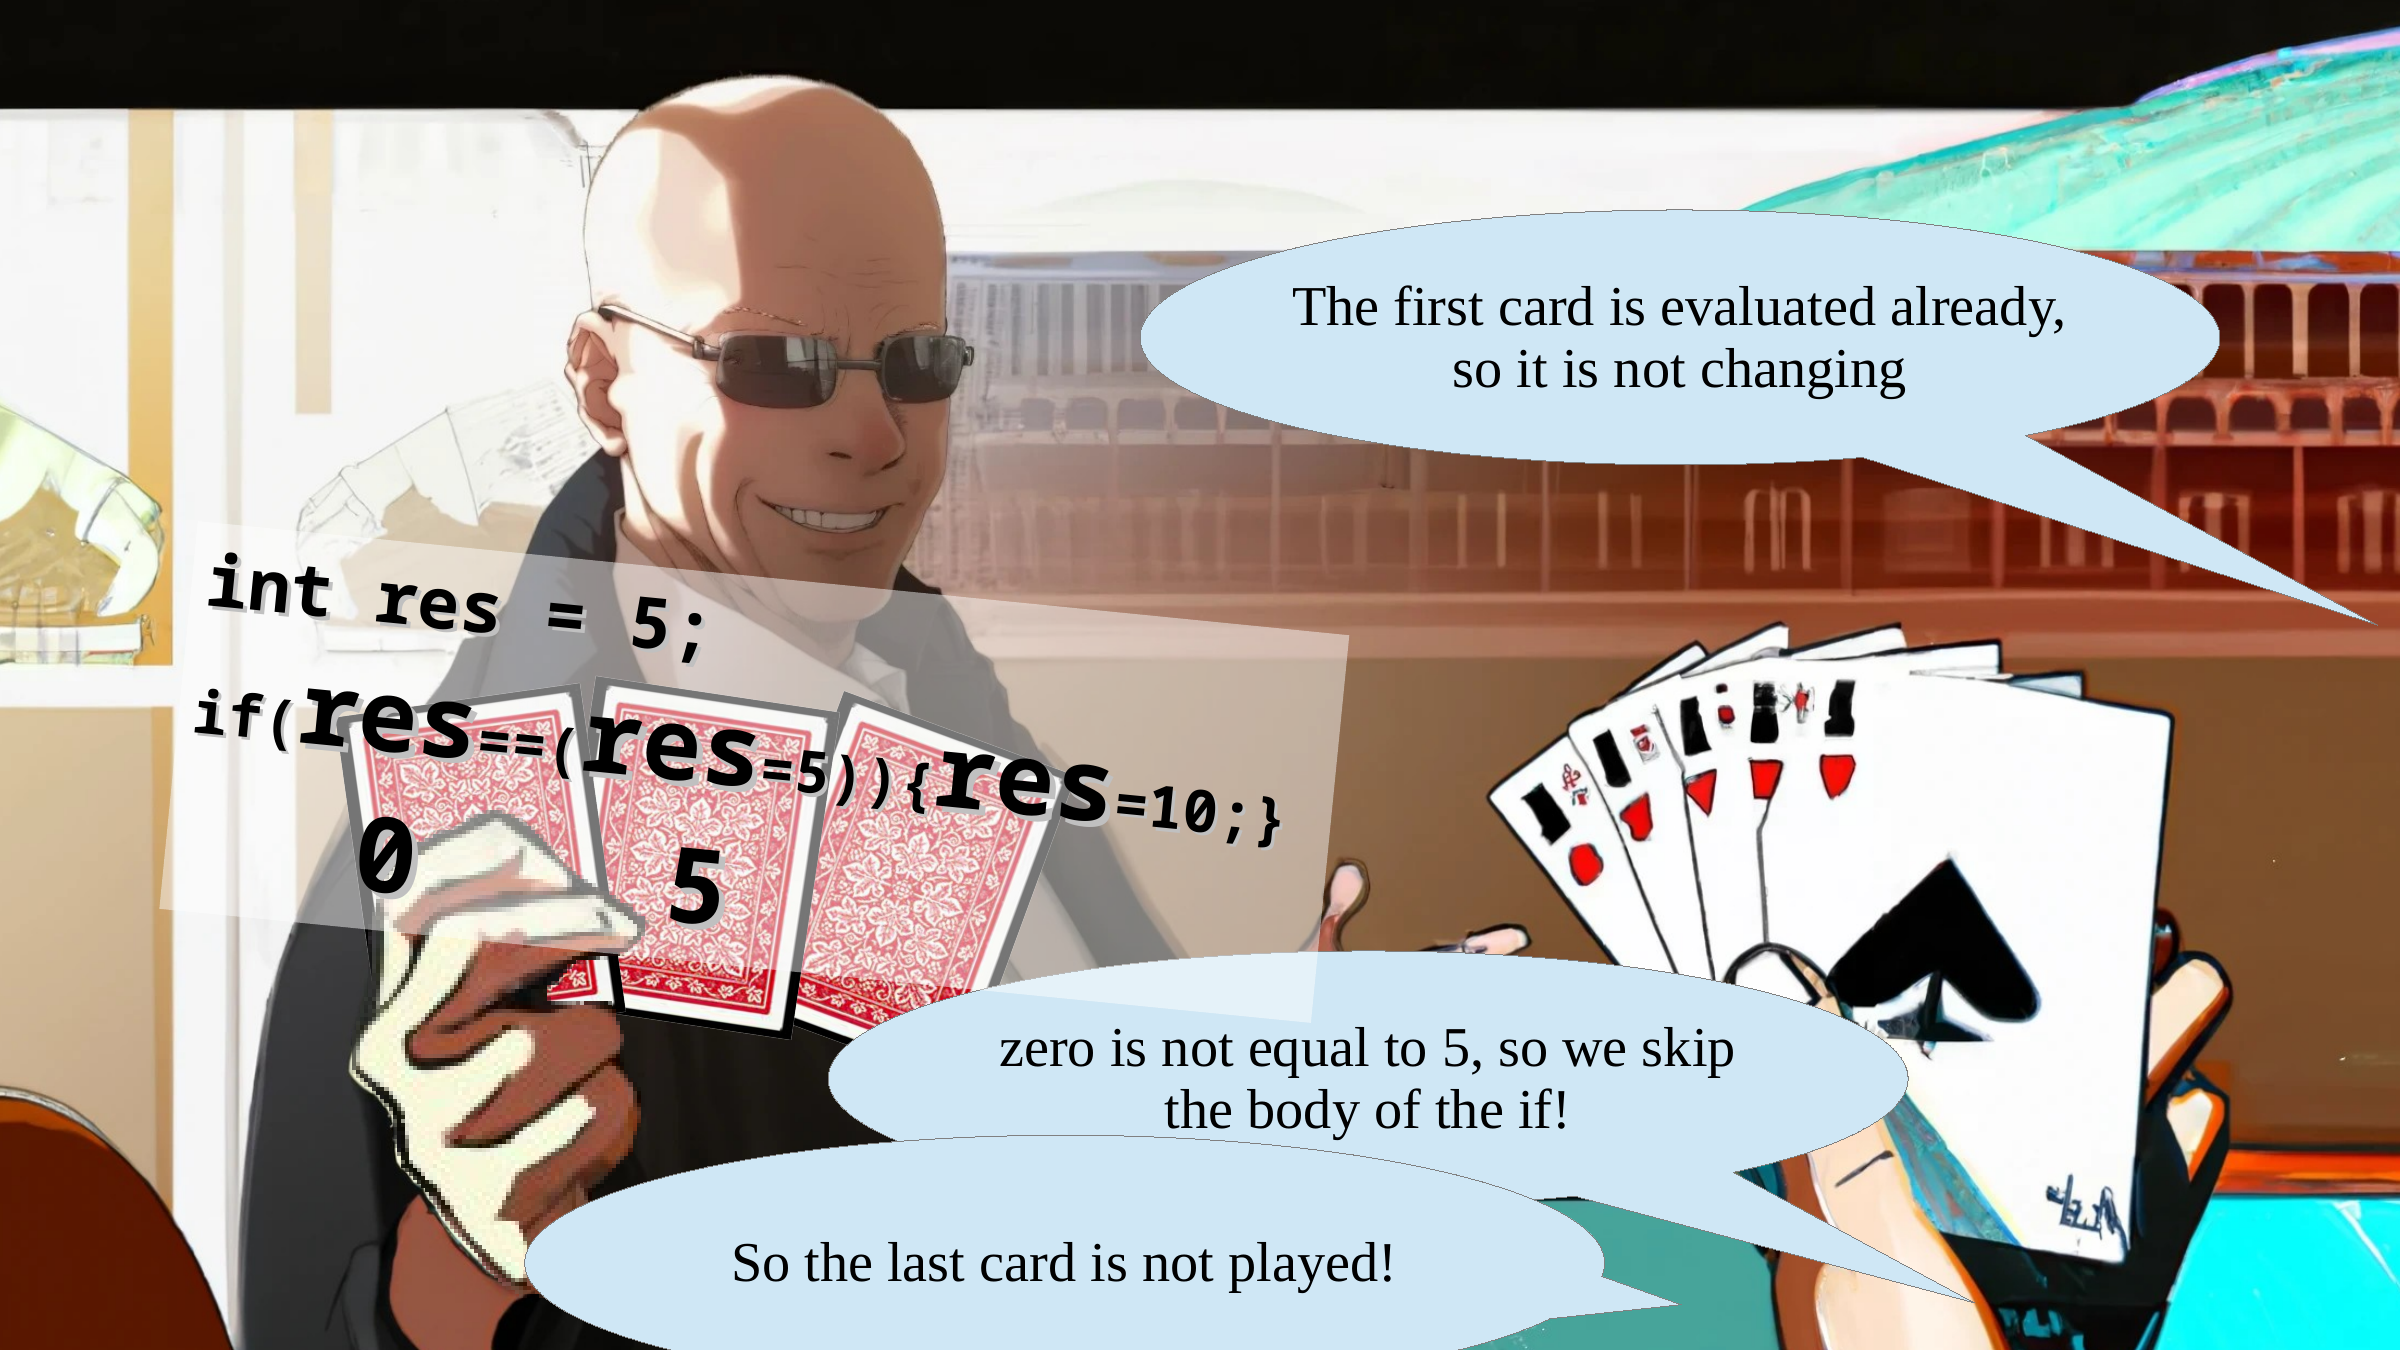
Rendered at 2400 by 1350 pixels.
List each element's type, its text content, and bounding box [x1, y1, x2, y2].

text_box So the last card is not played! [524, 1135, 1682, 1350]
text_box int res = 5; if(res==(res=5)){res=10;} 0 5 [165, 521, 1350, 961]
picture [1735, 1164, 1776, 1194]
picture [0, 0, 2400, 1350]
text_box The first card is evaluated already, so it is not changing [1140, 209, 2378, 626]
text_box zero is not equal to 5, so we skip the body of the if! [828, 950, 1975, 1303]
